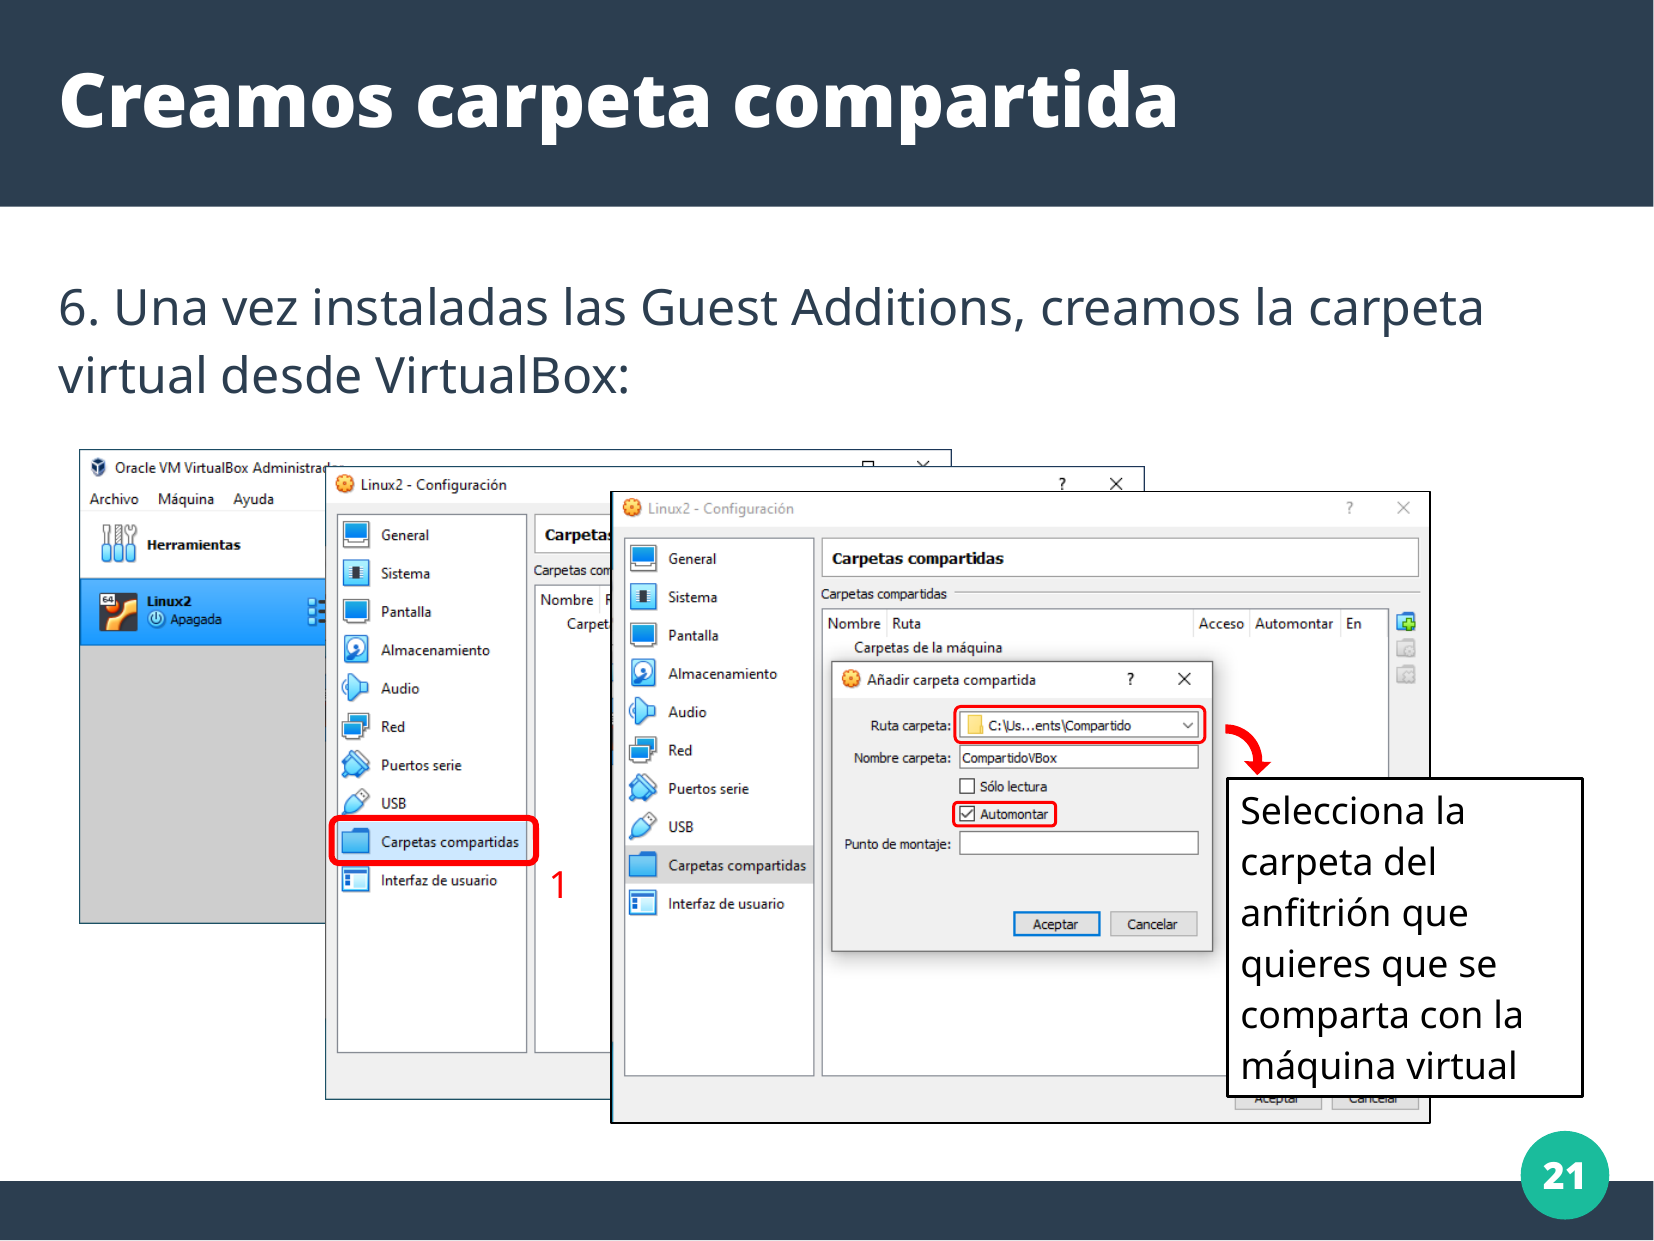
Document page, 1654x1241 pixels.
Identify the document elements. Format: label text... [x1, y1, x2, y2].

picture [79, 449, 1430, 1123]
text_box [1225, 724, 1272, 776]
text_box Selecciona la carpeta del anfitrión que quieres que se comparta con la máquina virtual [1227, 778, 1583, 1055]
list 6. Una vez instaladas las Guest Additions, creamos la carpeta virtual desde VirtualBox: [59, 271, 1595, 414]
title Creamos carpeta compartida [59, 19, 1595, 178]
text_box 1 [533, 850, 579, 910]
